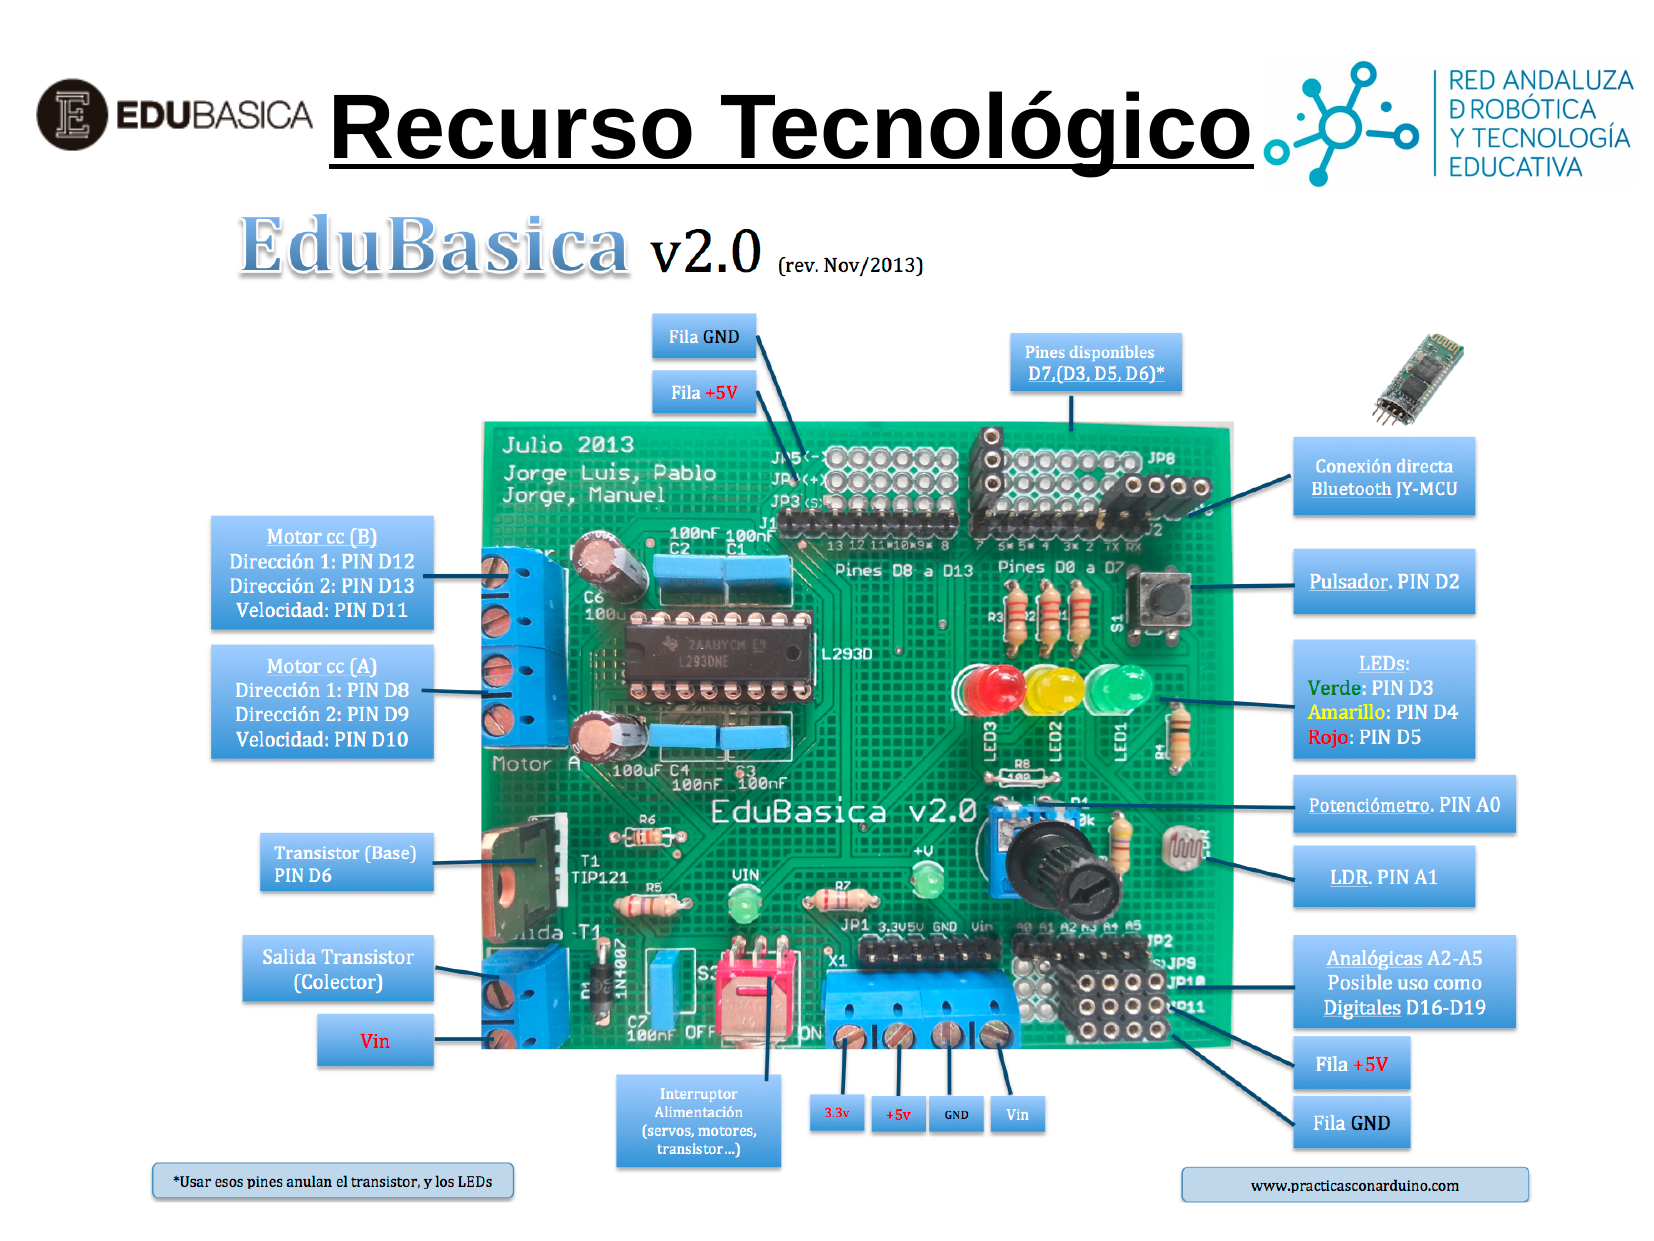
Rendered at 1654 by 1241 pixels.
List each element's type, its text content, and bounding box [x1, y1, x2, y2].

title Recurso Tecnológico [47, 23, 1536, 231]
picture [35, 77, 316, 154]
picture [90, 59, 1636, 1223]
